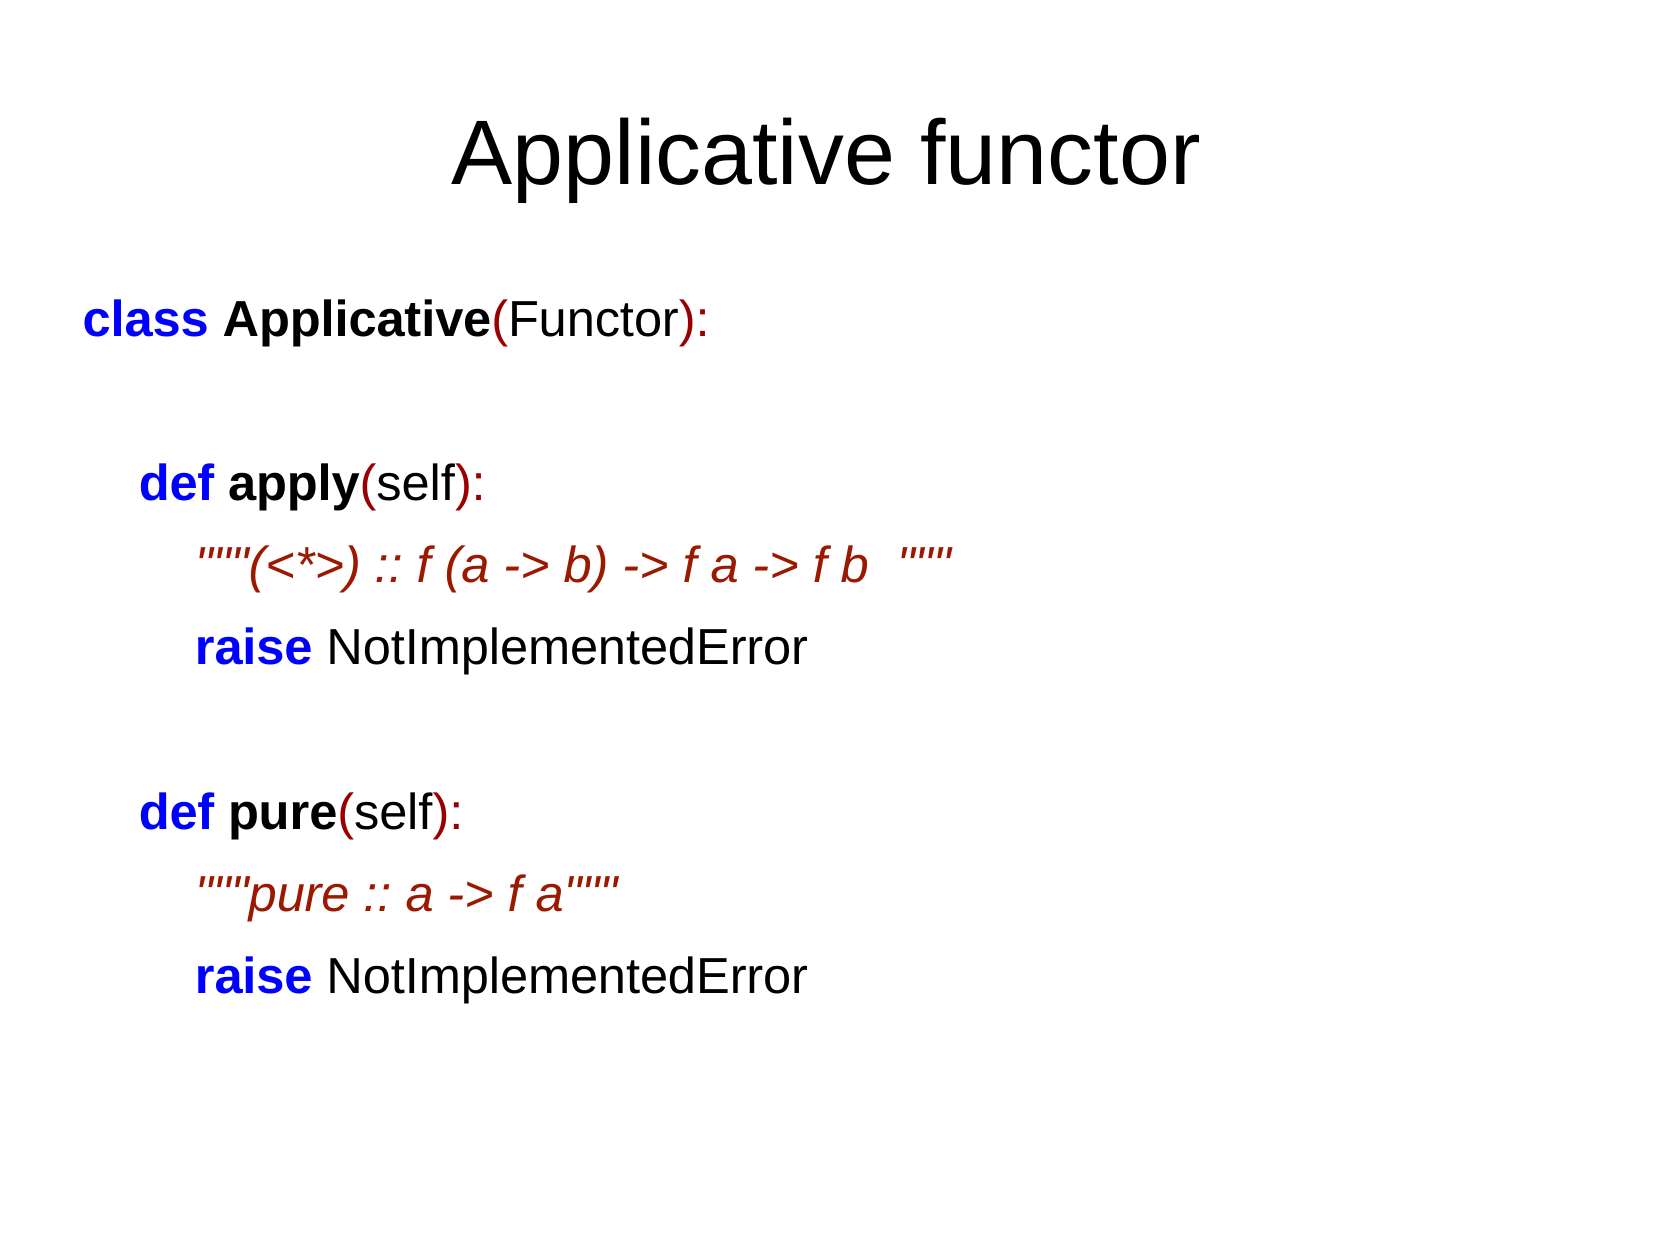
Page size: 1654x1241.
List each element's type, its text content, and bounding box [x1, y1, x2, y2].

title Applicative functor [82, 49, 1571, 257]
list class Applicative(Functor): def apply(self): """(<*>) :: f (a -> b) -> f a -> f b """ raise NotImplementedError def pure(self): """pure :: a -> f a""" raise NotImplementedError [82, 290, 1538, 1010]
